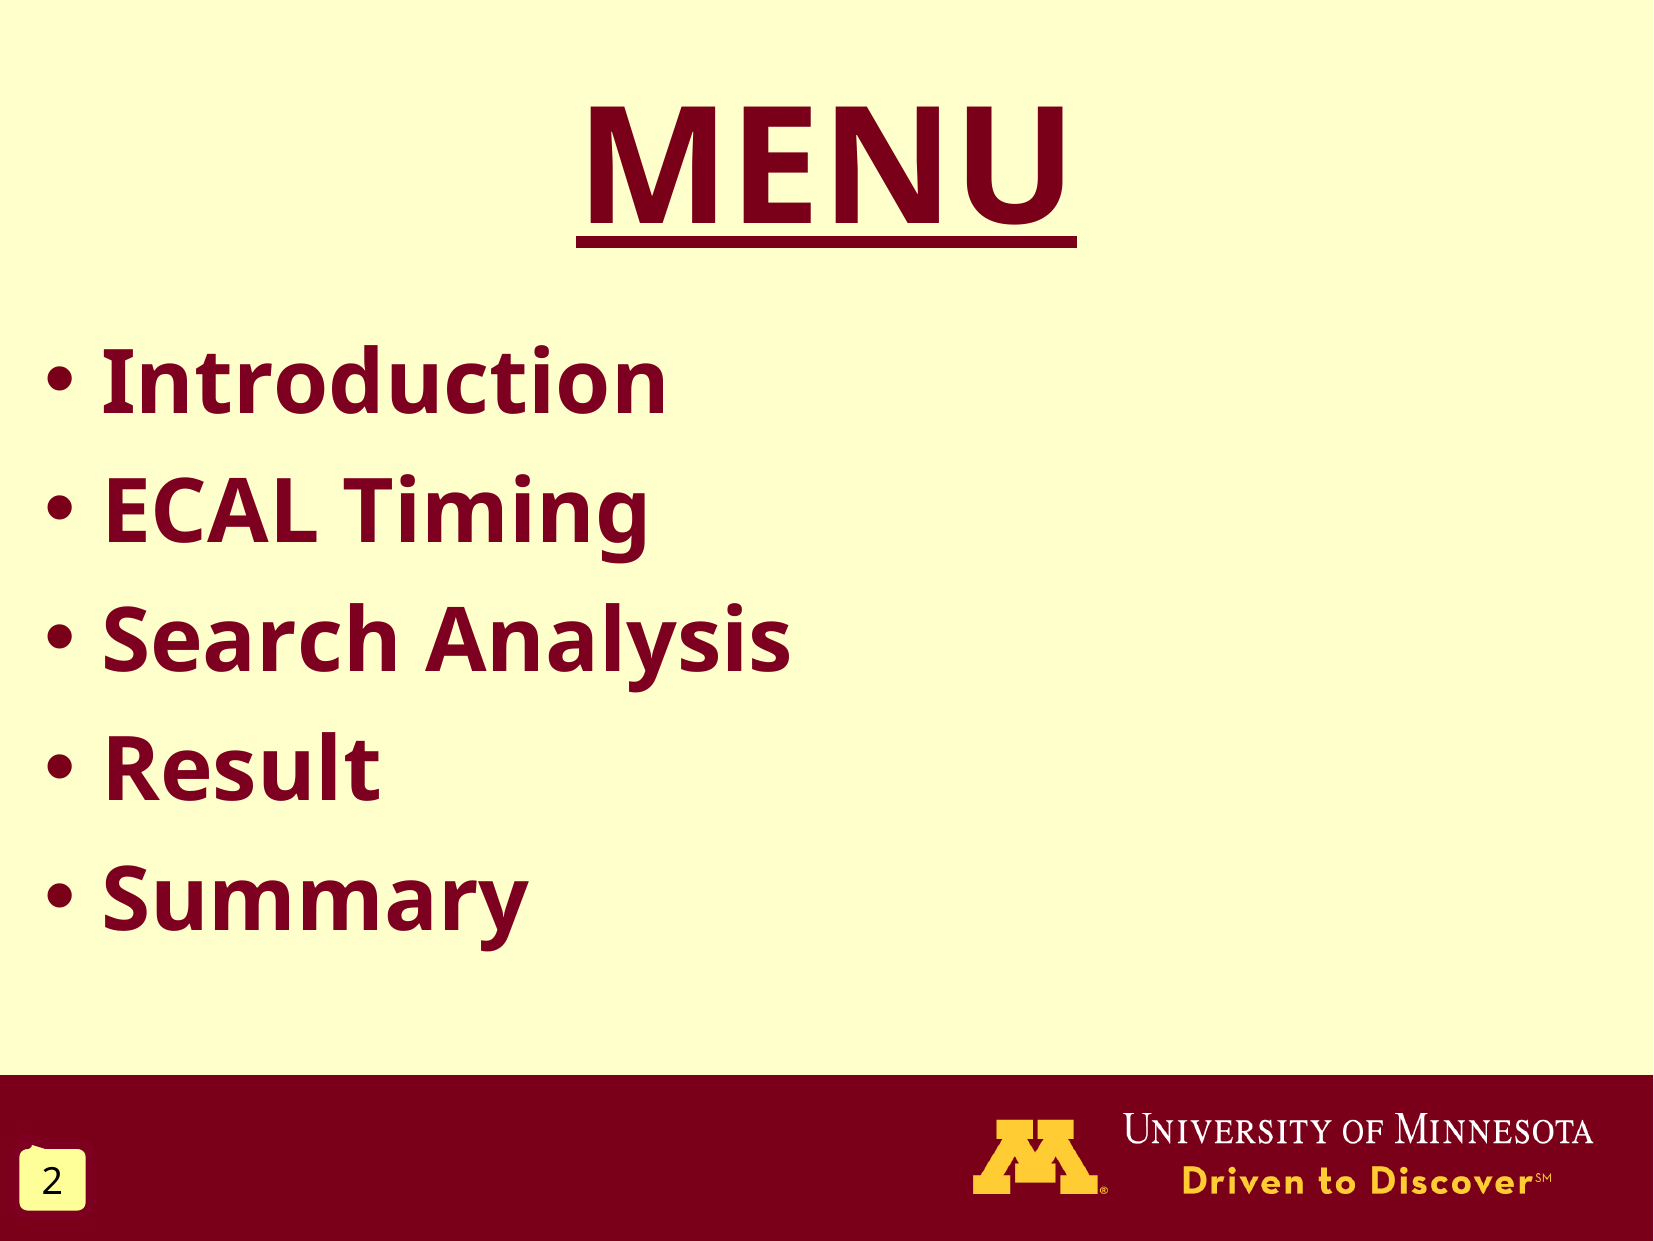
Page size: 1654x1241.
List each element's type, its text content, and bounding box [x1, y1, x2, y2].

picture [0, 1075, 1654, 1241]
title MENU [123, 52, 1529, 265]
text_box 2 [15, 1137, 91, 1216]
list Introduction ECAL Timing Search Analysis Result Summary [30, 316, 1561, 1036]
